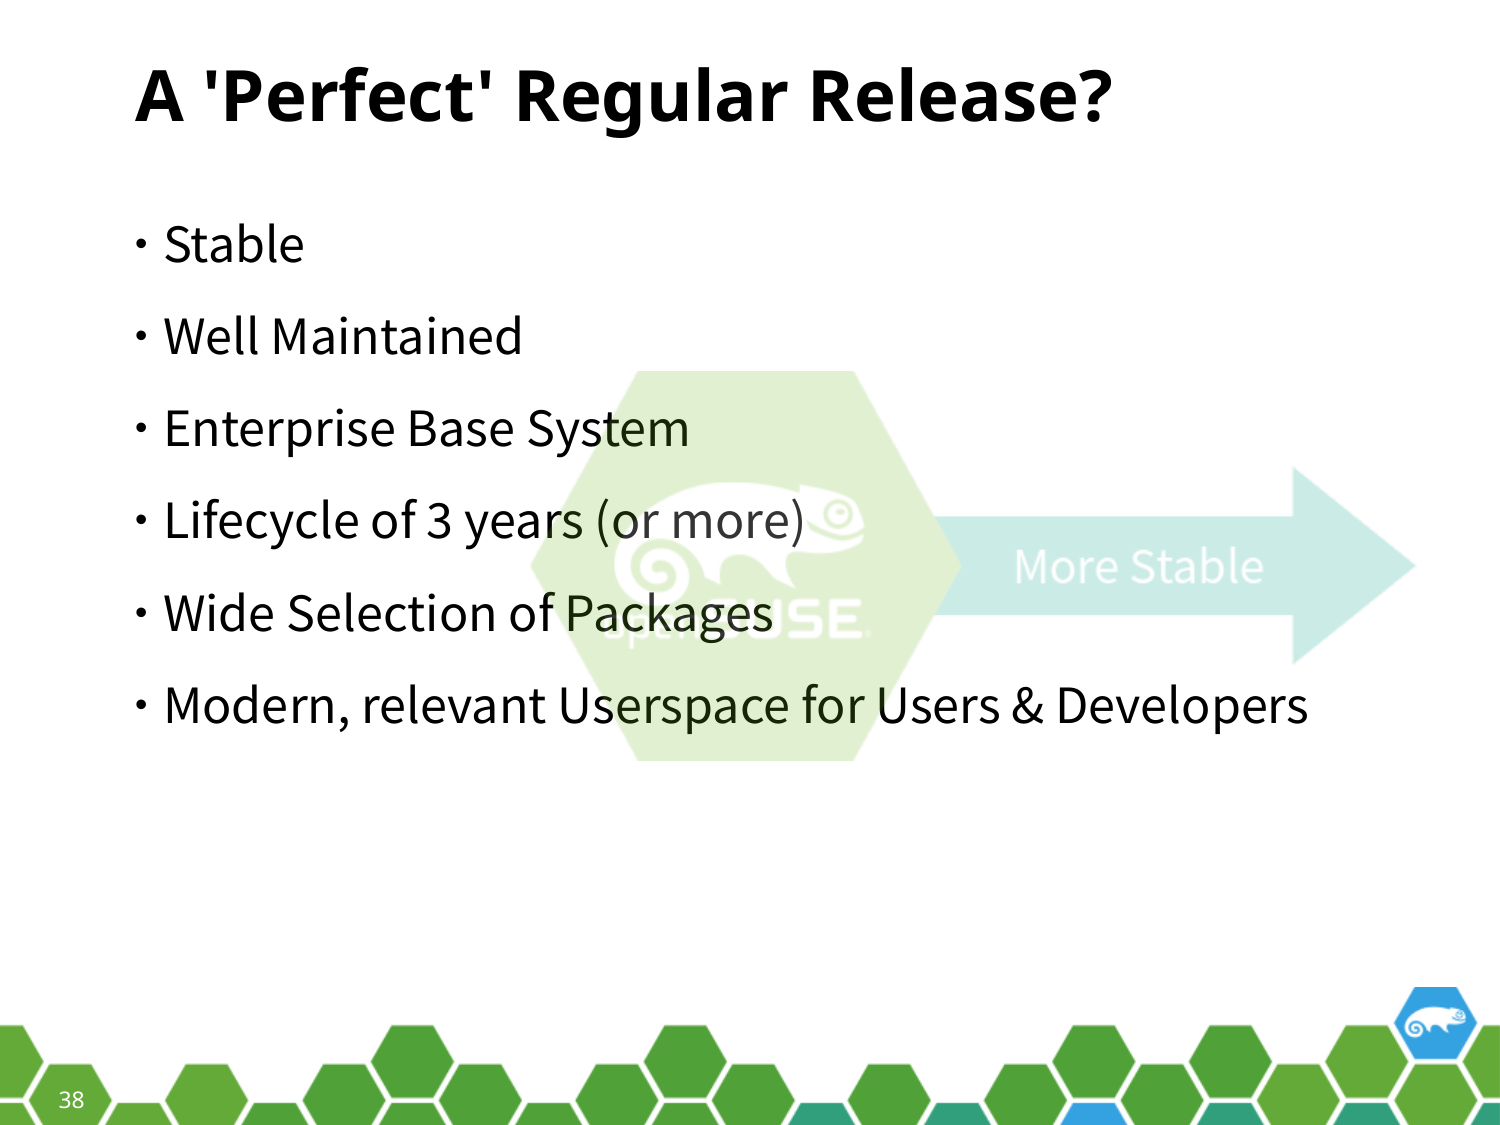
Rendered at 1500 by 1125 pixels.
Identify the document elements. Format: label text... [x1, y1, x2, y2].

picture [530, 371, 1417, 761]
picture [0, 987, 1500, 1125]
title A 'Perfect' Regular Release? [135, 12, 1372, 175]
list Stable Well Maintained Enterprise Base System Lifecycle of 3 years (or more) Wide Selection of Packages Modern, relevant Userspace for Users & Developers [135, 208, 1372, 862]
